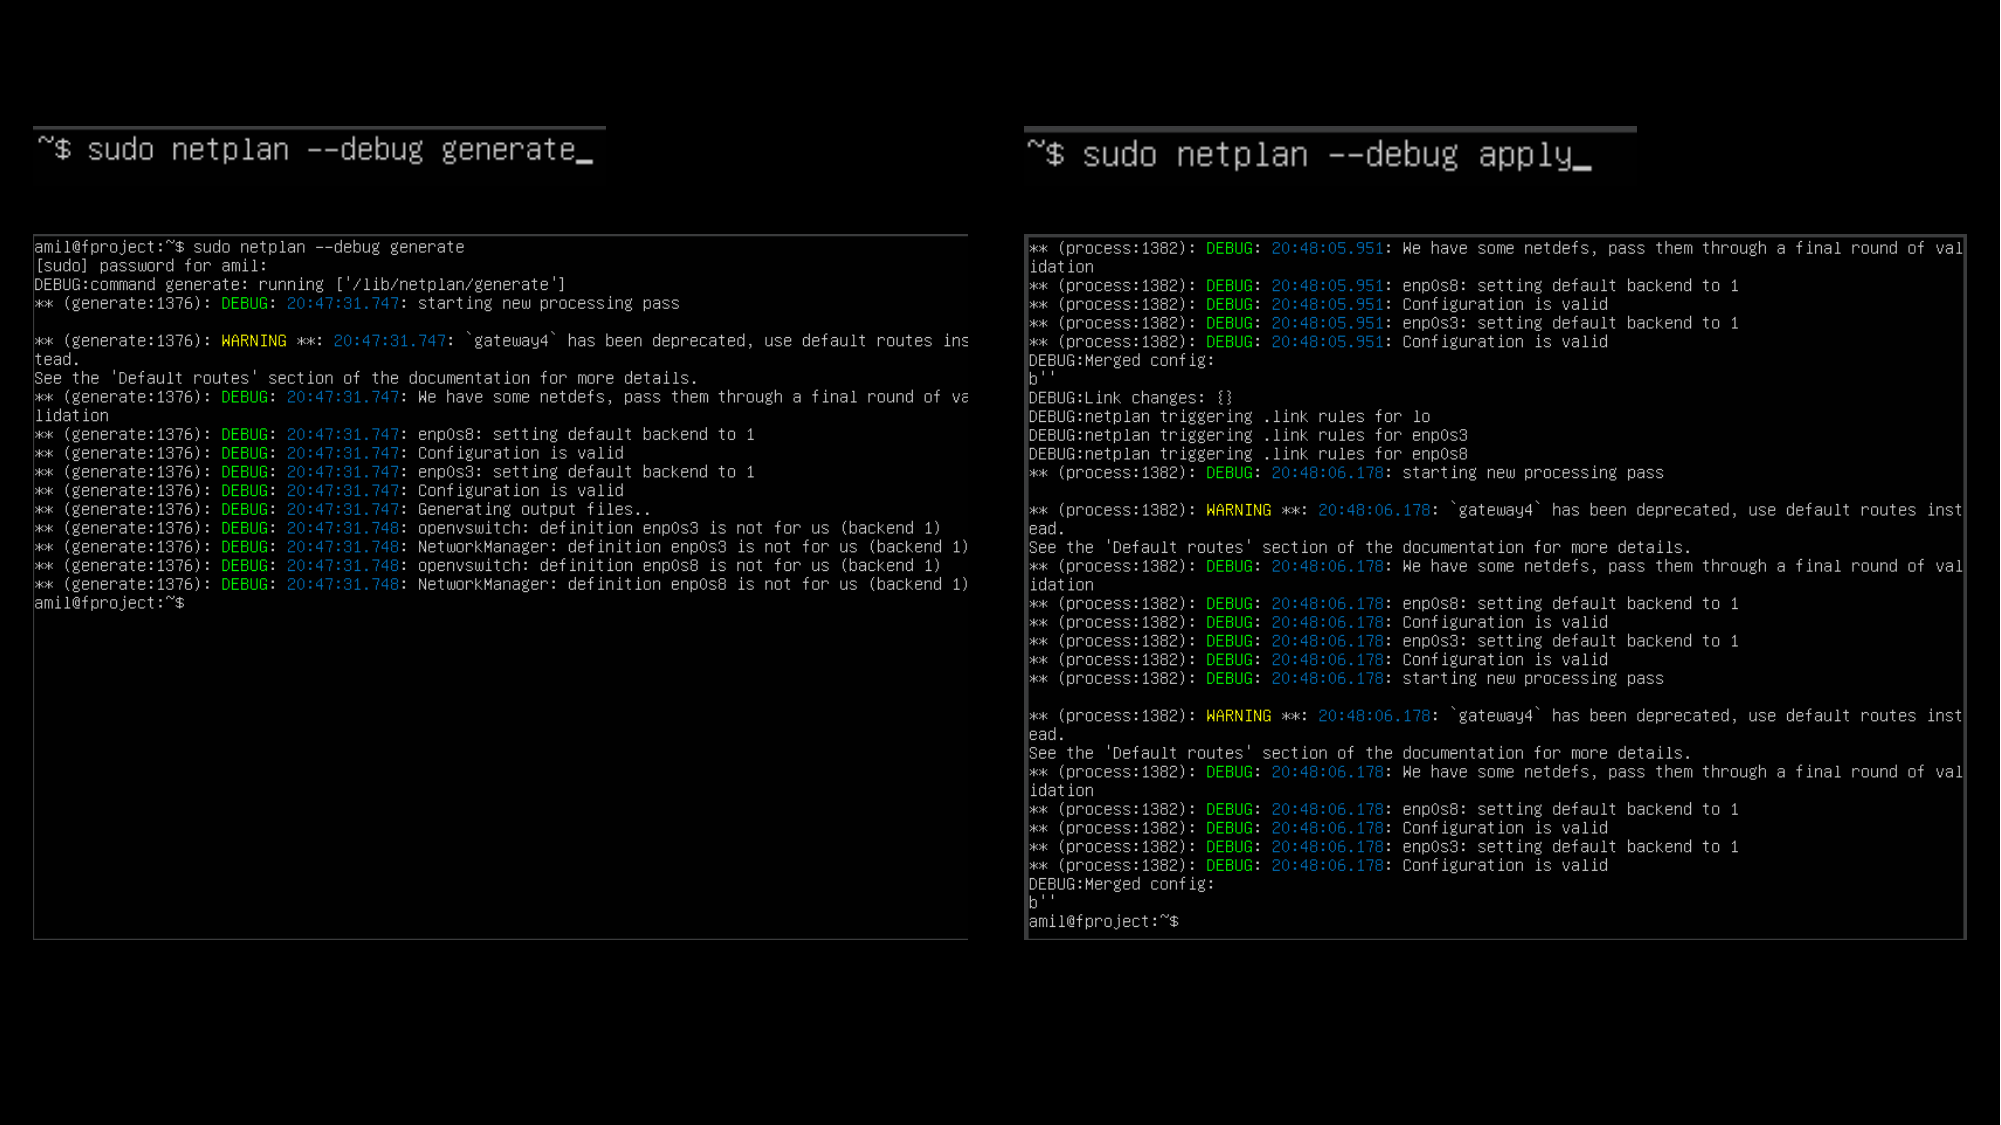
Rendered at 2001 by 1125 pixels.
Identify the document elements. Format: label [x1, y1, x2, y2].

picture [33, 234, 968, 940]
picture [1024, 234, 1967, 940]
picture [33, 126, 606, 186]
picture [1024, 126, 1637, 186]
